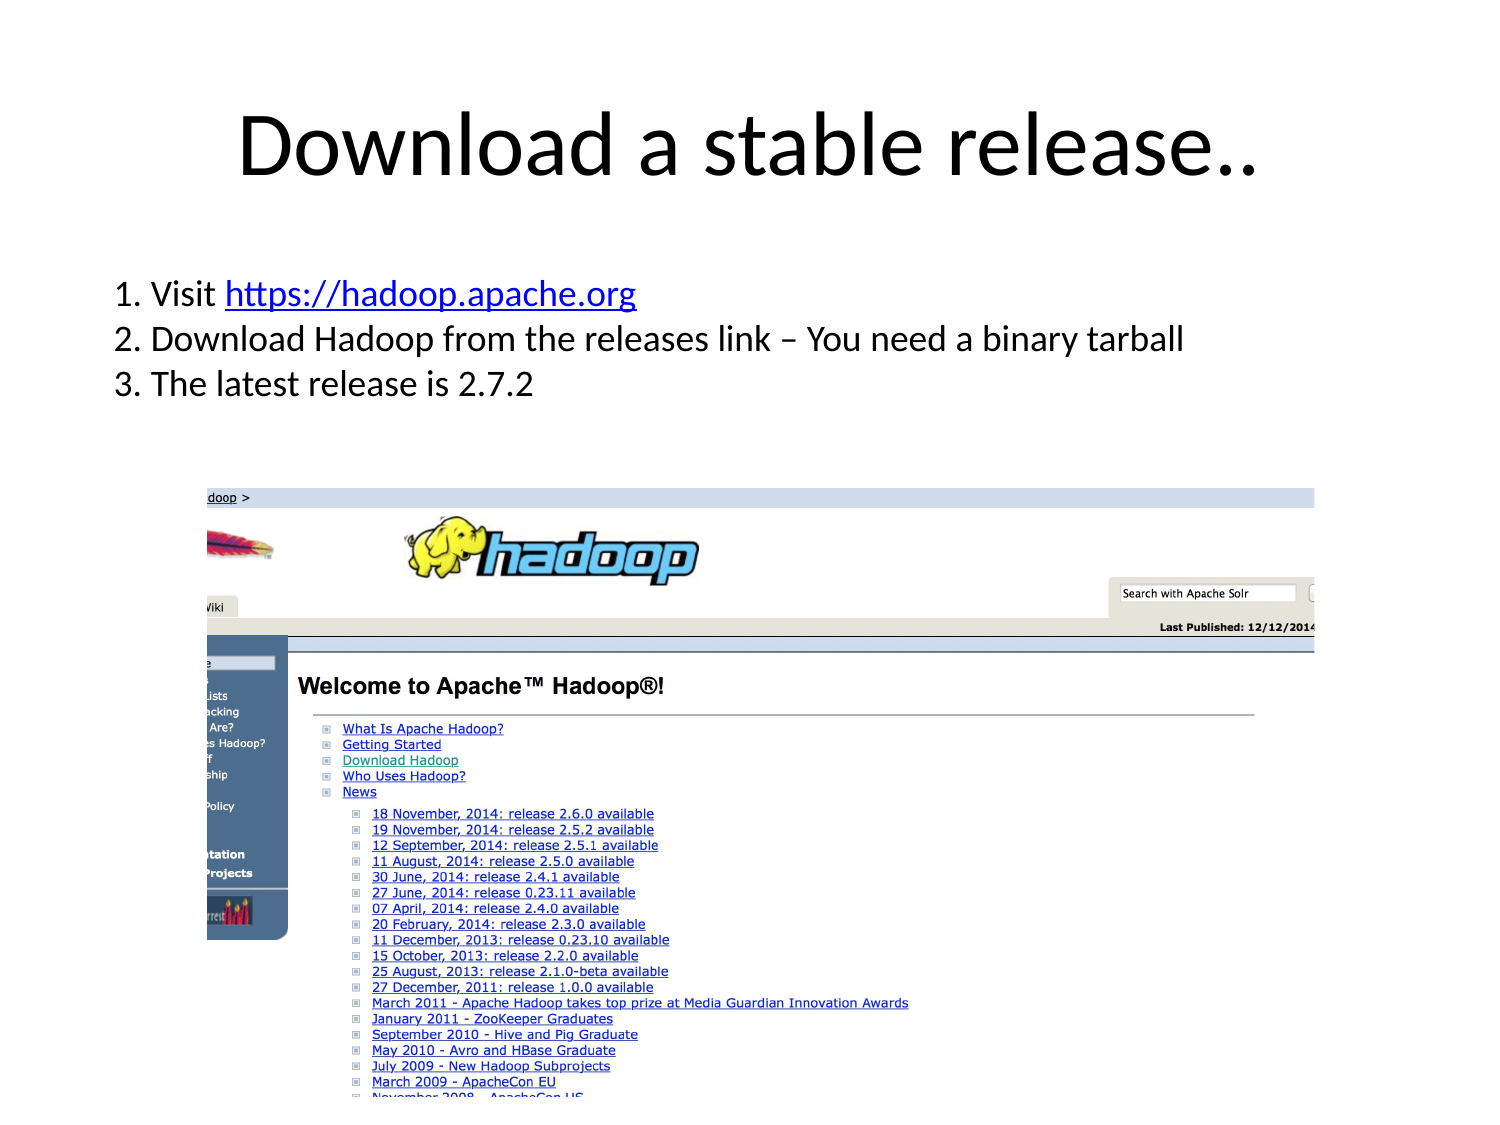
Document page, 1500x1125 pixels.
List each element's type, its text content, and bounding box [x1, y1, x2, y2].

picture [207, 488, 1315, 1098]
text_box 1. Visit https://hadoop.apache.org 2. Download Hadoop from the releases link – You need a binary tarball 3. The latest release is 2.7.2 [99, 261, 1425, 412]
title Download a stable release.. [75, 45, 1425, 233]
